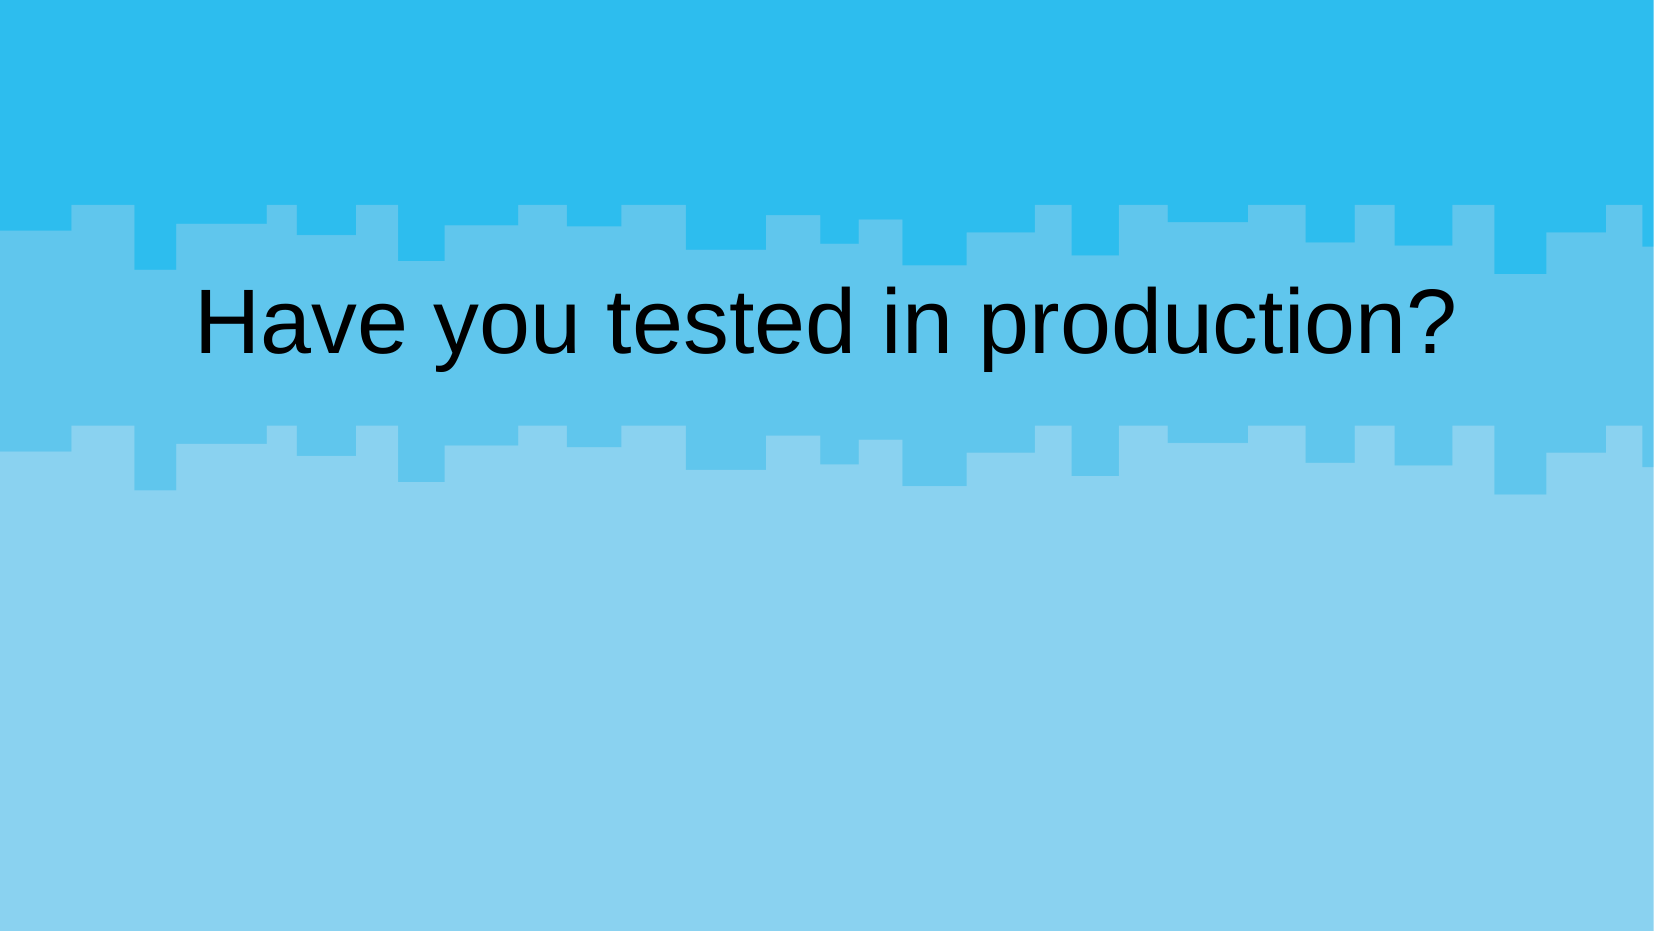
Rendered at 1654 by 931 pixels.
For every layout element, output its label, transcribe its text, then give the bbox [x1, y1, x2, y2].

title Have you tested in production? [82, 243, 1571, 400]
picture [0, 0, 1654, 931]
